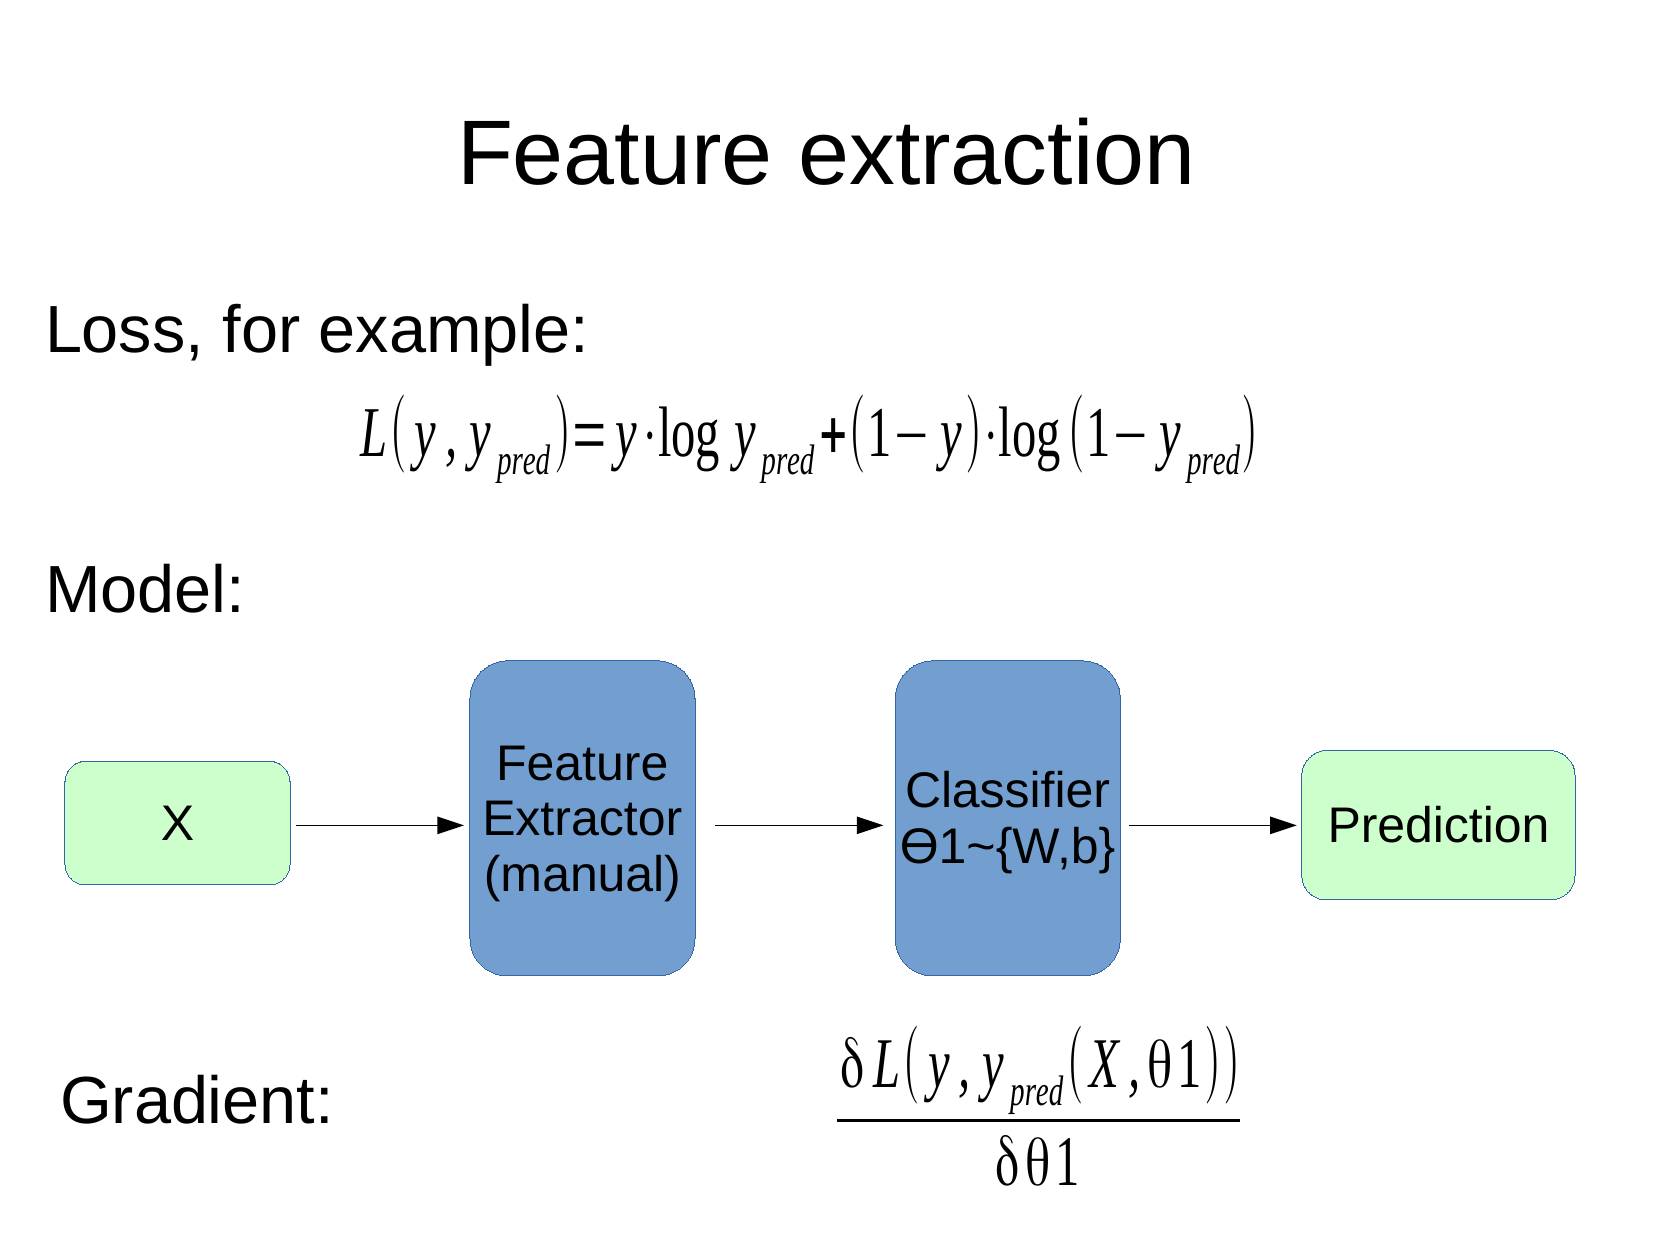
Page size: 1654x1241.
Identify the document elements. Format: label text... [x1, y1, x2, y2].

title Feature extraction [82, 49, 1571, 257]
text_box Feature Extractor (manual) [469, 660, 696, 976]
text_box Loss, for example: [45, 278, 676, 381]
chart [821, 1020, 1254, 1204]
text_box Prediction [1301, 750, 1576, 900]
text_box Classifier Ɵ1~{W,b} [895, 660, 1121, 976]
text_box Model: [45, 537, 676, 641]
text_box X [64, 761, 291, 885]
chart [345, 390, 1270, 483]
text_box Gradient: [60, 1062, 381, 1138]
